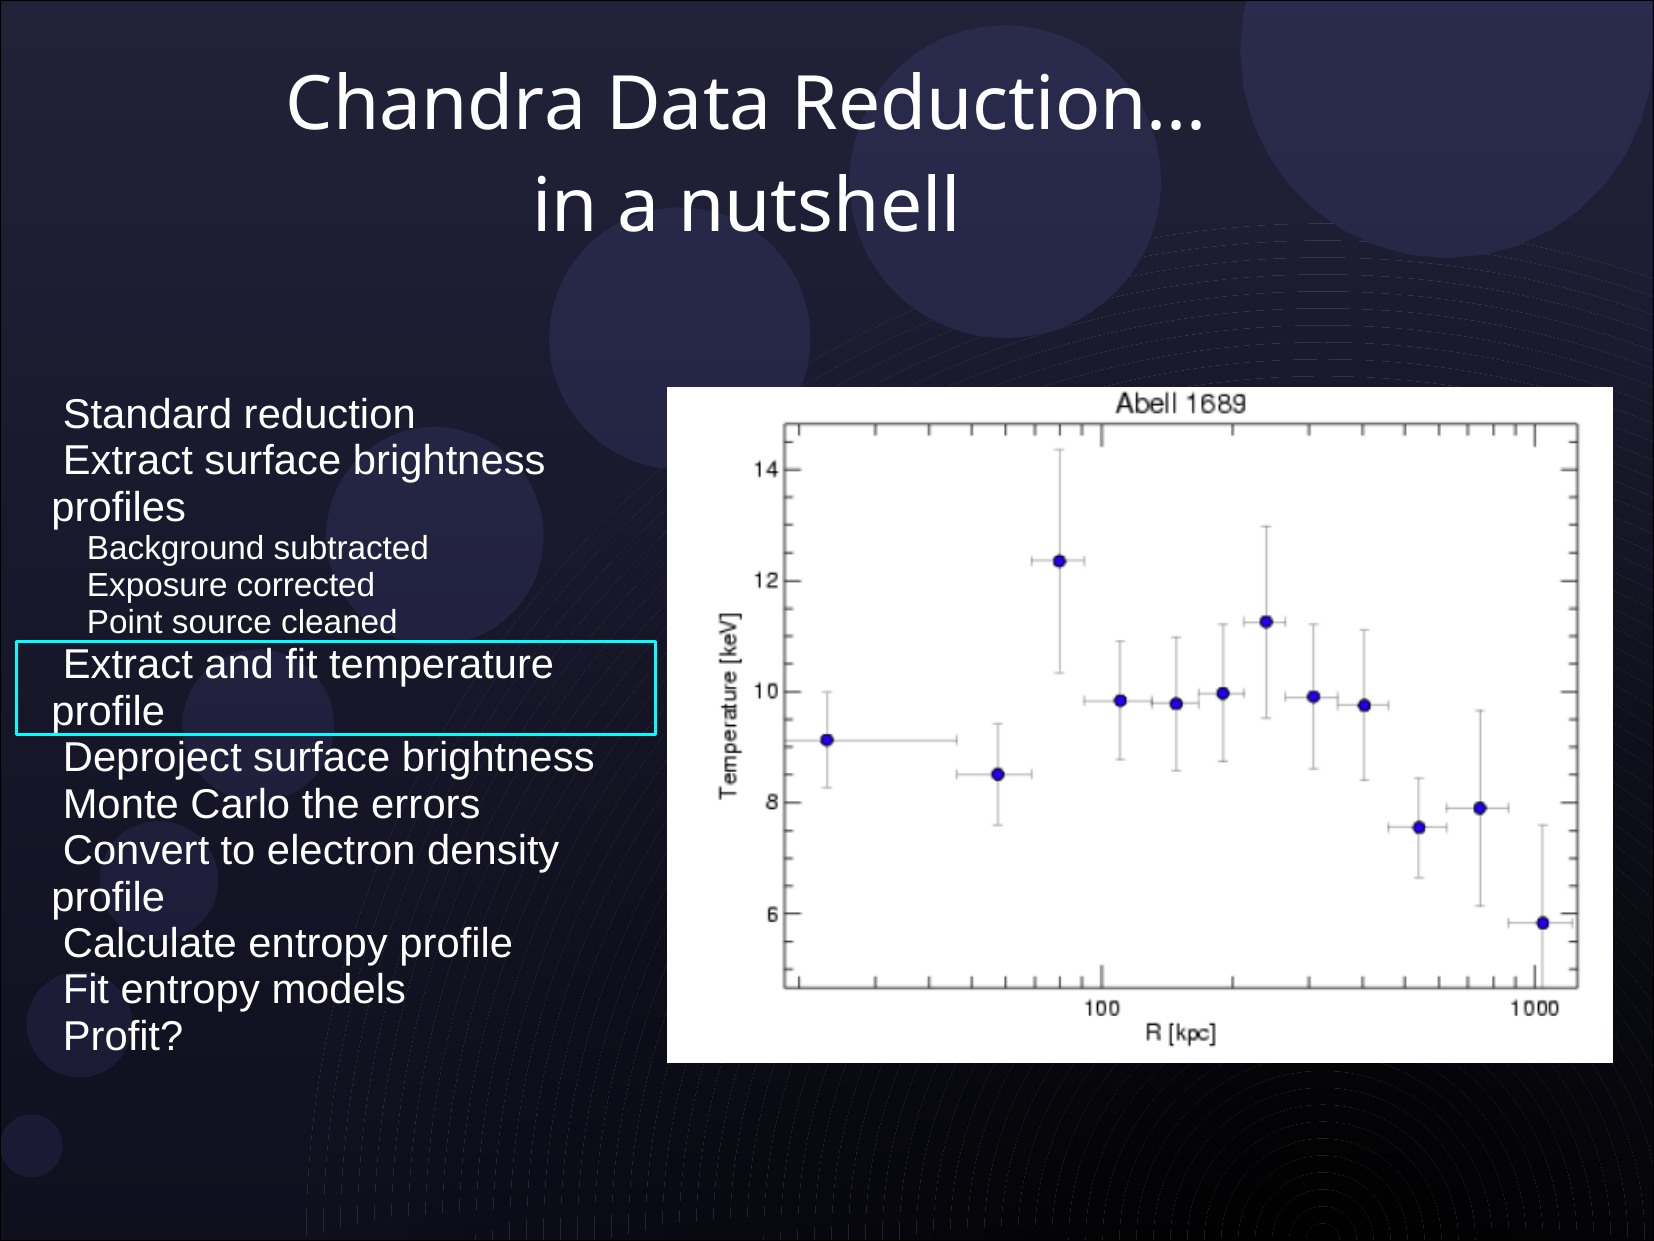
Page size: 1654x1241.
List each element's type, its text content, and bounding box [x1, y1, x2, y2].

text_box Standard reduction Extract surface brightness profiles Background subtracted Exposure corrected Point source cleaned Extract and fit temperature profile Deproject surface brightness Monte Carlo the errors Convert to electron density profile Calculate entropy profile Fit entropy models Profit? [51, 390, 618, 640]
text_box Standard reduction Extract surface brightness profiles Background subtracted Exposure corrected Point source cleaned Extract and fit temperature profile Deproject surface brightness Monte Carlo the errors Convert to electron density profile Calculate entropy profile Fit entropy models Profit? [51, 643, 618, 733]
text_box Chandra Data Reduction... in a nutshell [284, 47, 1370, 263]
picture [667, 387, 1613, 1063]
text_box Standard reduction Extract surface brightness profiles Background subtracted Exposure corrected Point source cleaned Extract and fit temperature profile Deproject surface brightness Monte Carlo the errors Convert to electron density profile Calculate entropy profile Fit entropy models Profit? [51, 736, 618, 1060]
